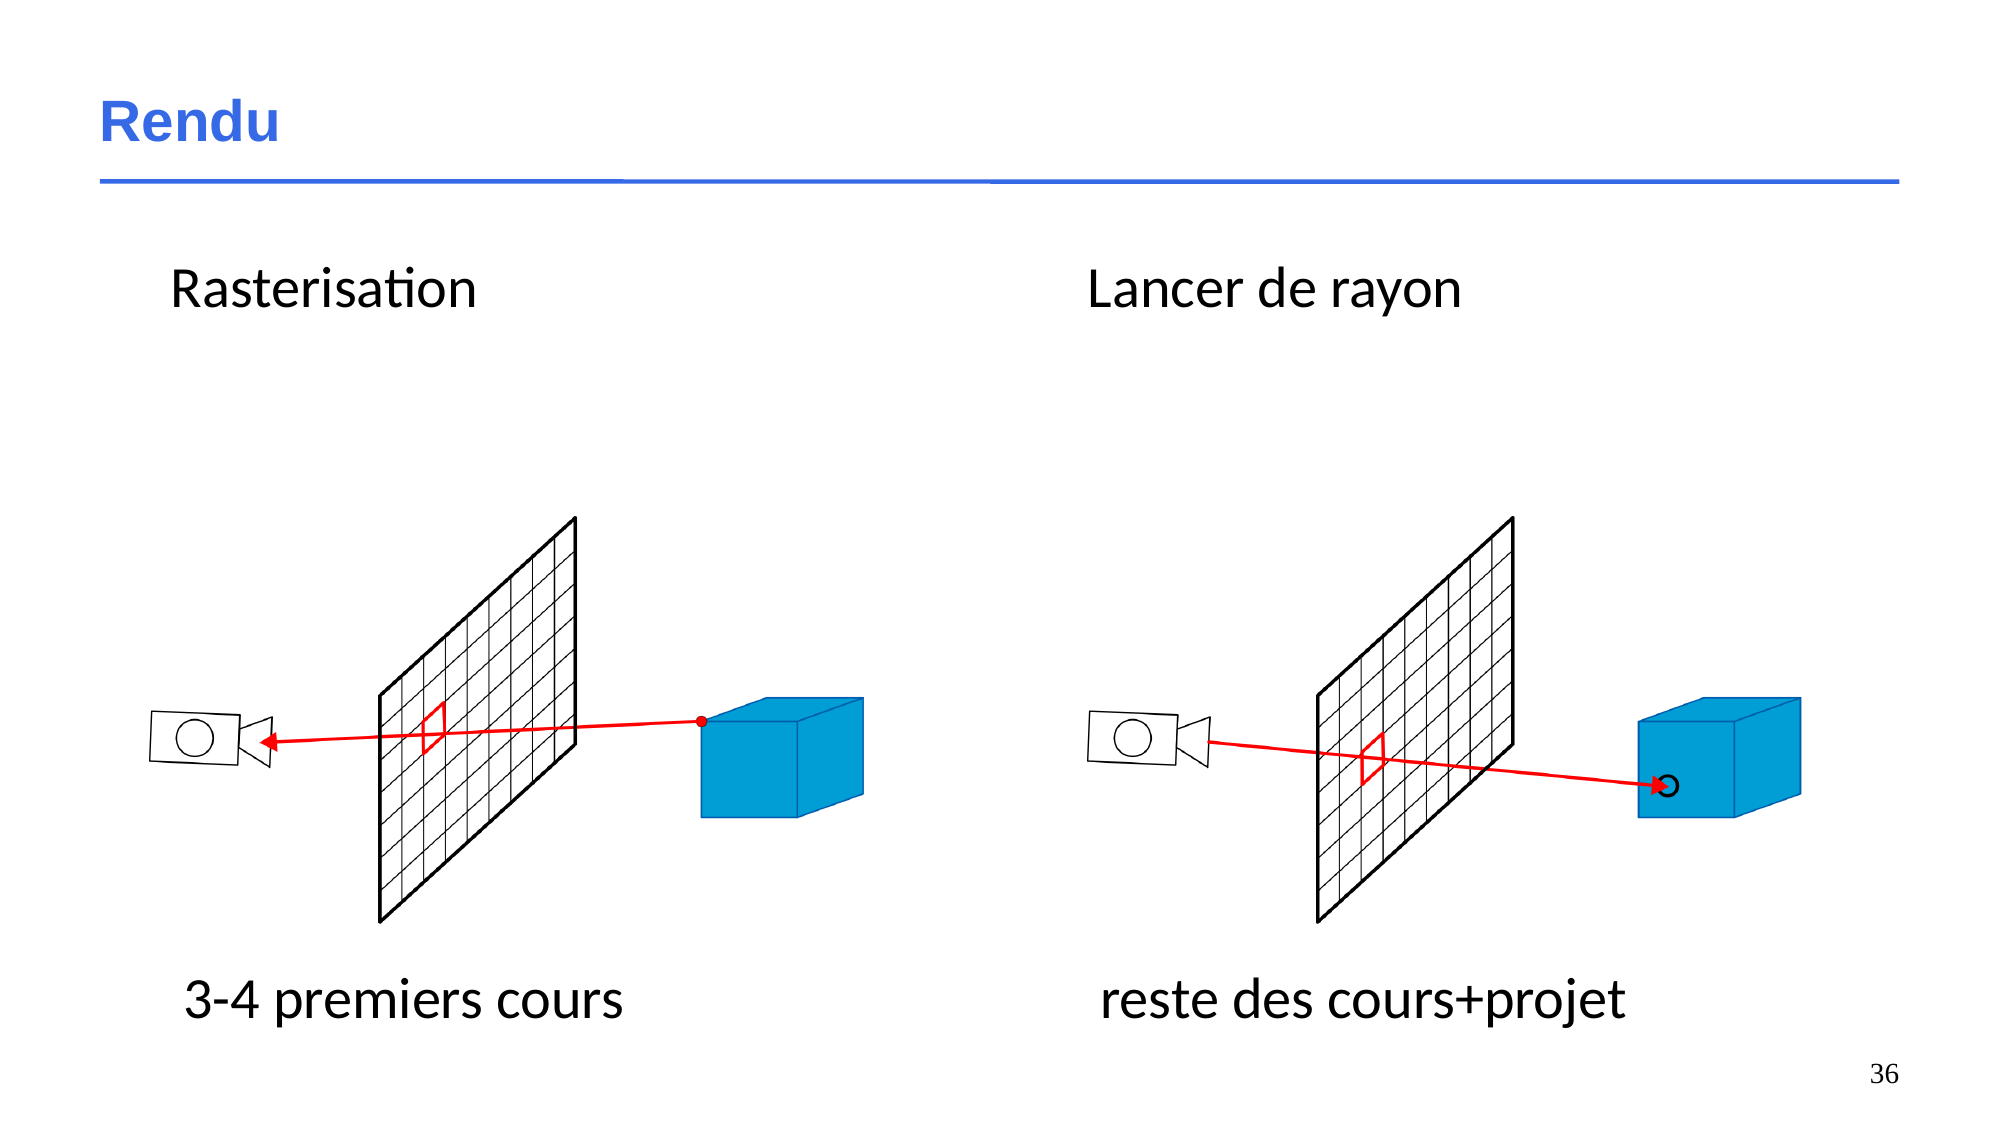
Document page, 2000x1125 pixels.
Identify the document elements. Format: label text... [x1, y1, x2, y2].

list Rasterisation Lancer de rayon [99, 263, 1900, 976]
title Rendu [99, 27, 1900, 215]
list 3-4 premiers cours reste des cours+projet [112, 975, 1912, 1088]
picture [143, 449, 961, 975]
picture [1081, 449, 1898, 976]
